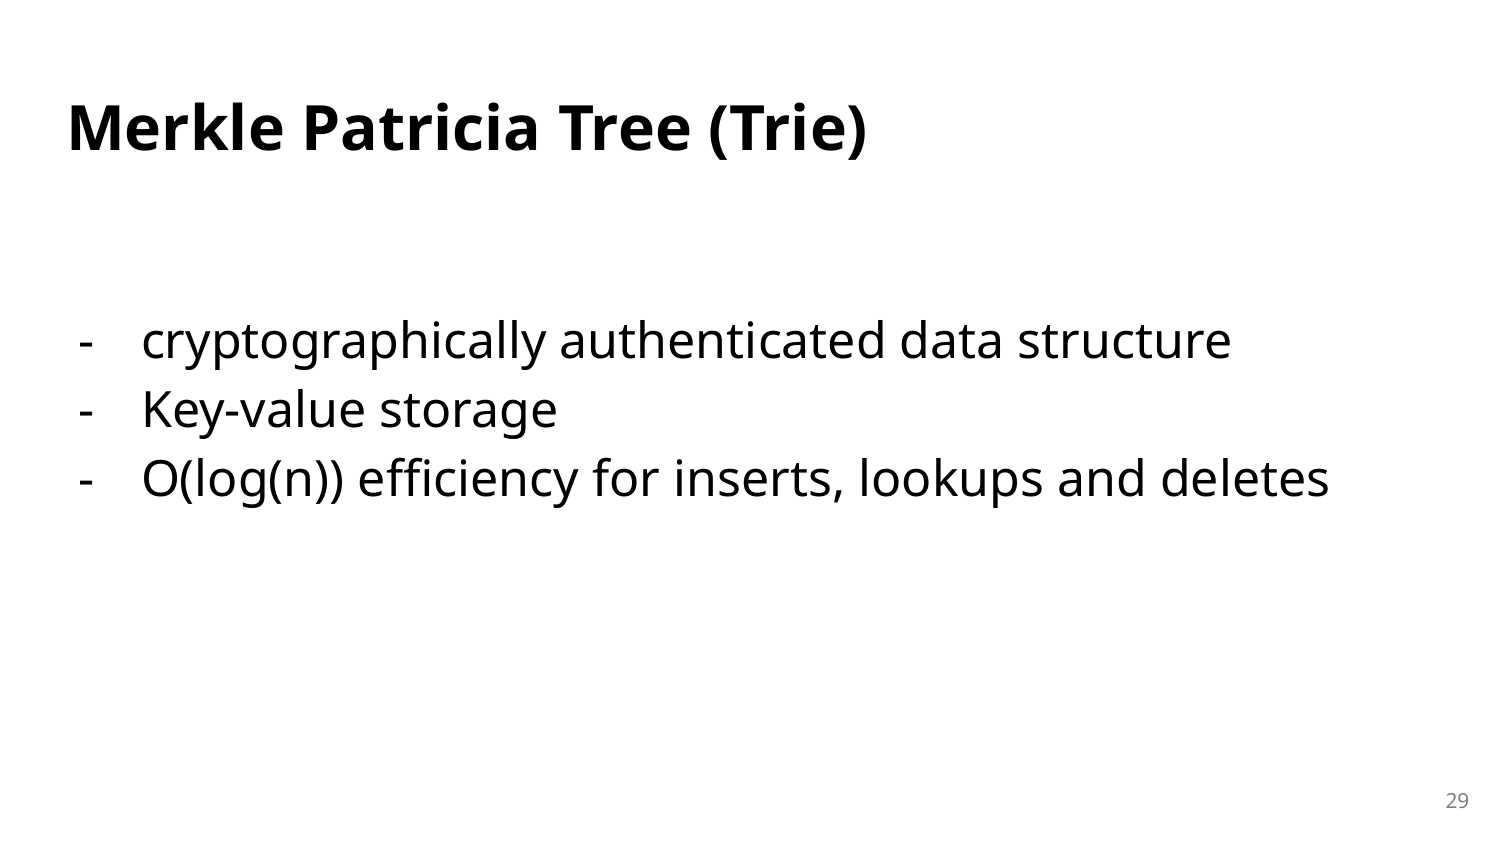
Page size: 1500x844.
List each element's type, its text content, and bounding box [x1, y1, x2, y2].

list cryptographically authenticated data structure Key-value storage O(log(n)) efficiency for inserts, lookups and deletes [51, 285, 1449, 750]
slide_number <number> [1394, 769, 1484, 834]
title Merkle Patricia Tree (Trie) [51, 72, 1449, 176]
